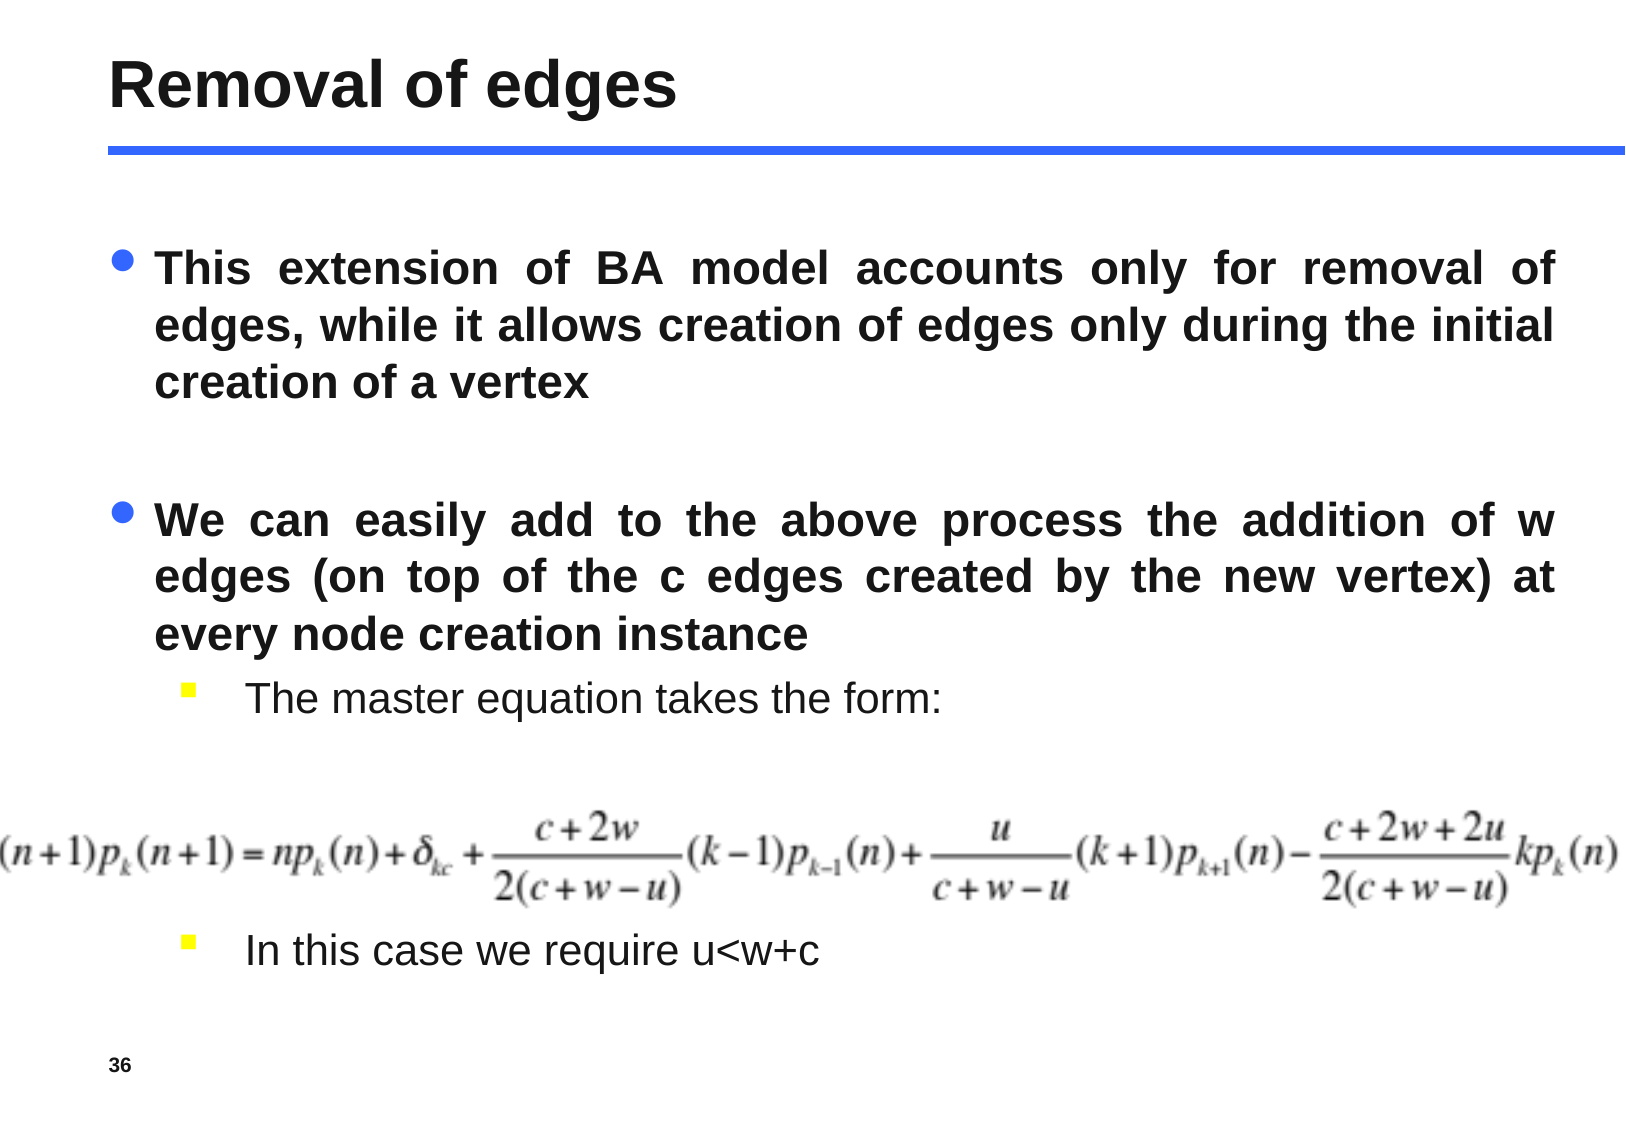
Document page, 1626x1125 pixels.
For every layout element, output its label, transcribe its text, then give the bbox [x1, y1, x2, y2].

title Removal of edges [108, 30, 1558, 131]
chart [0, 798, 1626, 915]
text_box <number> [108, 1051, 188, 1077]
list This extension of BA model accounts only for removal of edges, while it allows creation of edges only during the initial creation of a vertex We can easily add to the above process the addition of w edges (on top of the c edges created by the new vertex) at every node creation instance The master equation takes the form: In this case we require u<w+c [108, 915, 1558, 975]
list This extension of BA model accounts only for removal of edges, while it allows creation of edges only during the initial creation of a vertex We can easily add to the above process the addition of w edges (on top of the c edges created by the new vertex) at every node creation instance The master equation takes the form: In this case we require u<w+c [108, 237, 1558, 798]
